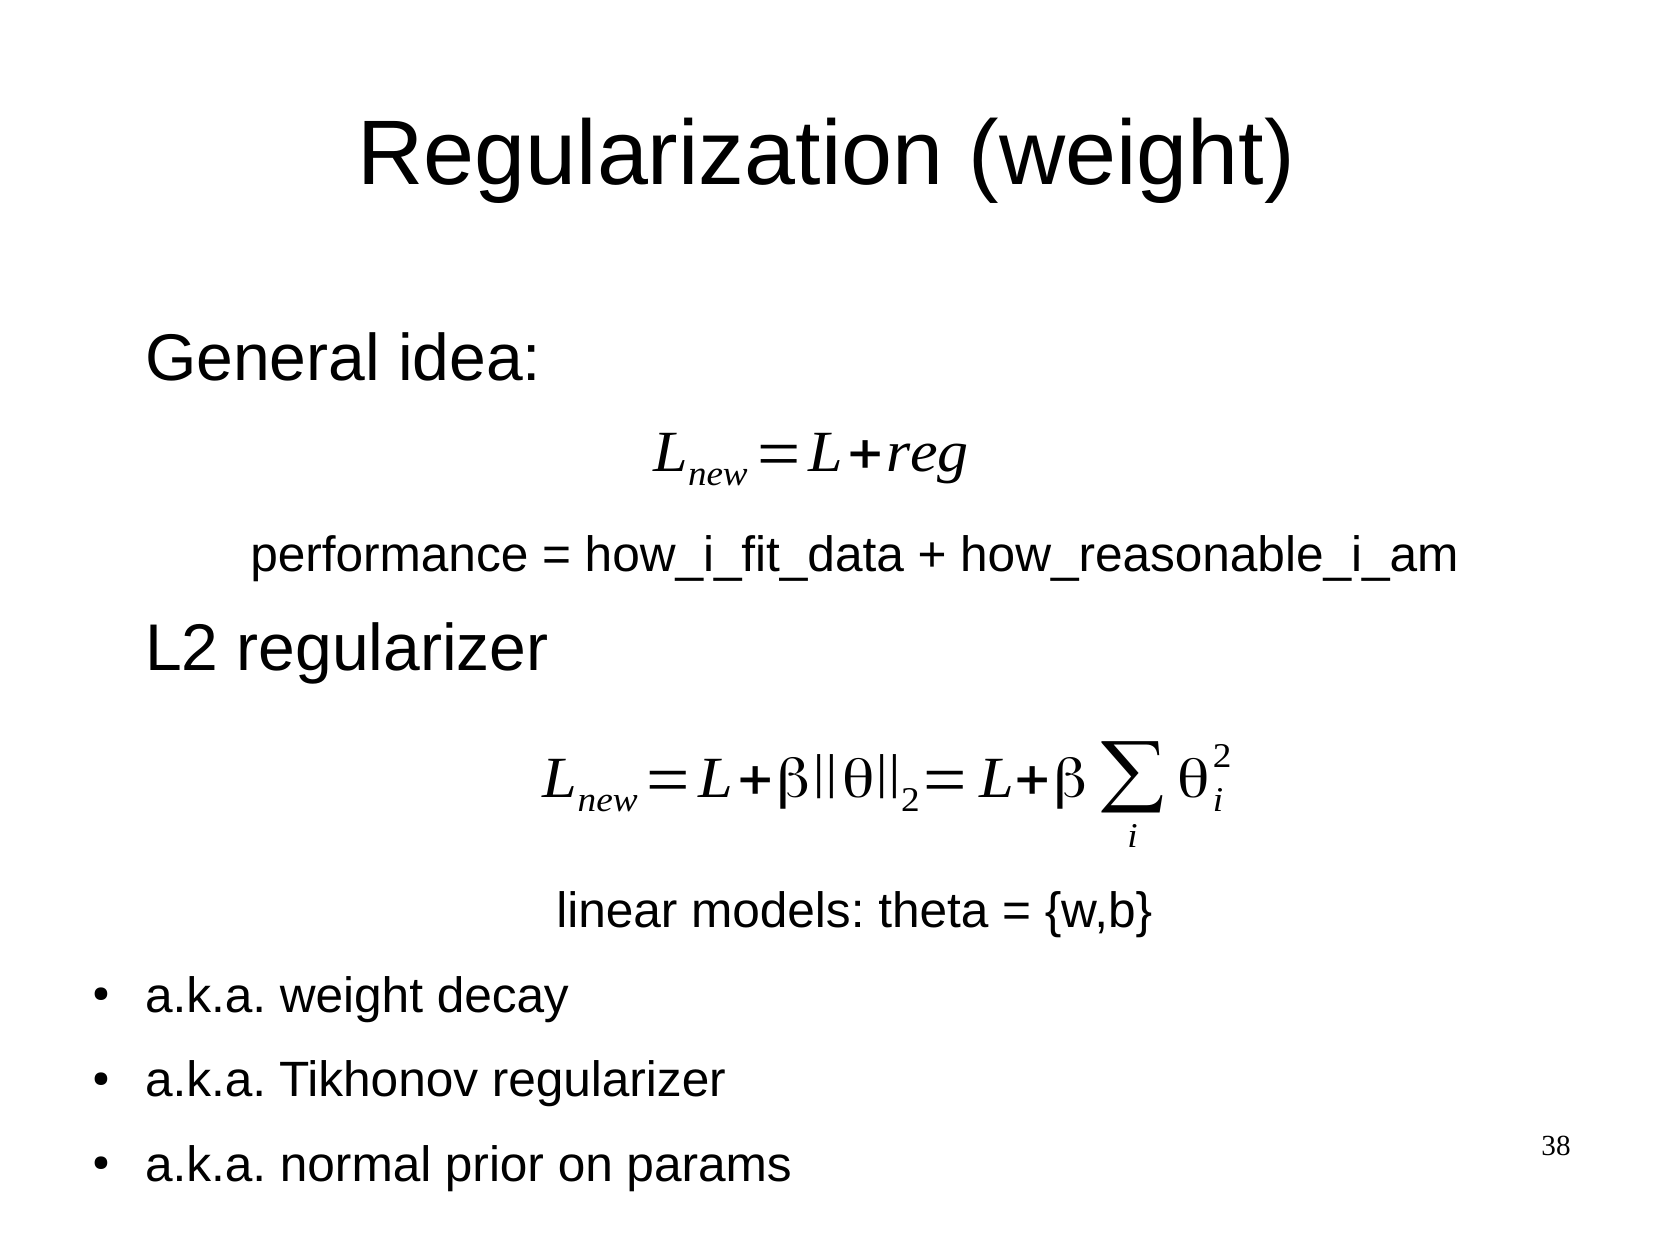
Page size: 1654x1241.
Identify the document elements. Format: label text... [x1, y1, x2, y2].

title Regularization (weight) [82, 49, 1571, 257]
chart [523, 735, 1247, 856]
list General idea: performance = how_i_fit_data + how_reasonable_i_am L2 regularizer linear models: theta = {w,b} a.k.a. weight decay a.k.a. Tikhonov regularizer a.k.a. normal prior on params [75, 320, 1564, 1201]
chart [633, 420, 983, 495]
